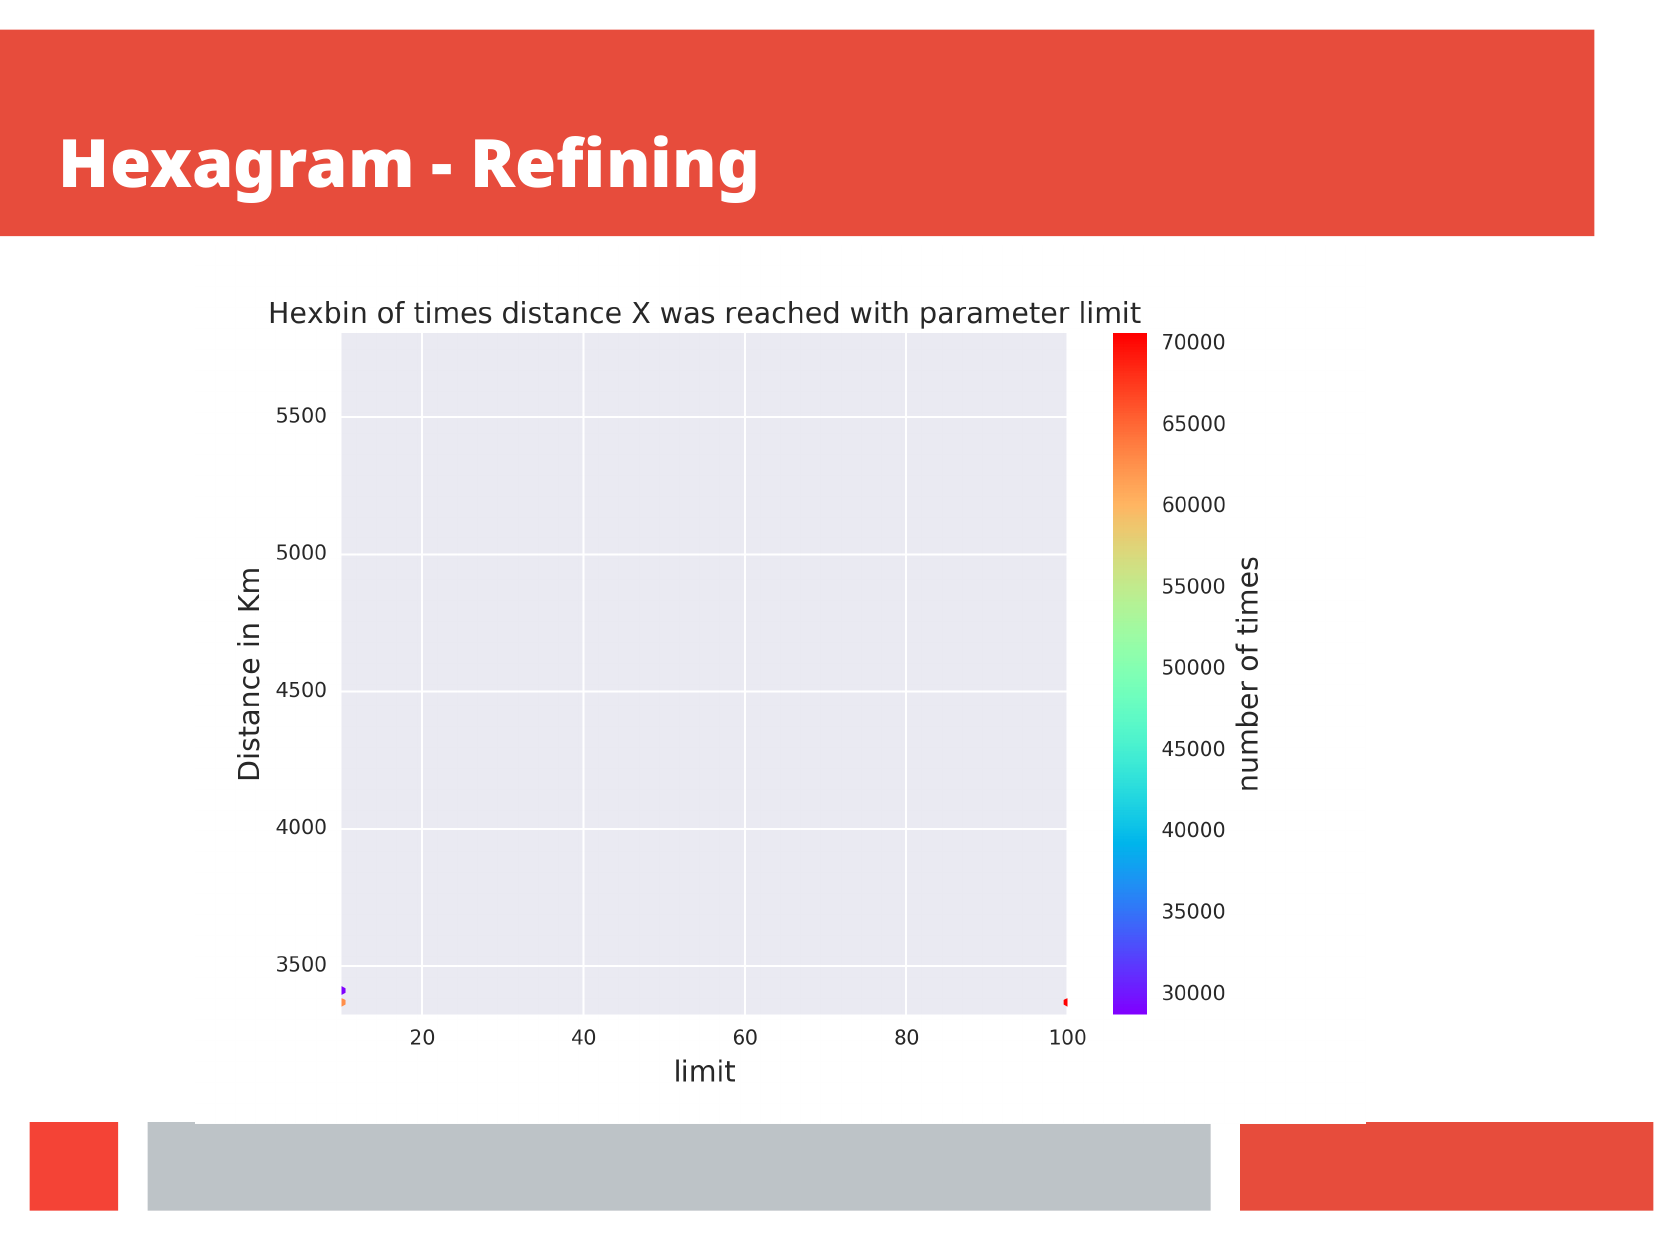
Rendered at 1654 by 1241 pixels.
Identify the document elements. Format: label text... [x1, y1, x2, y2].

picture [195, 245, 1366, 1124]
title Hexagram - Refining [59, 59, 1595, 207]
